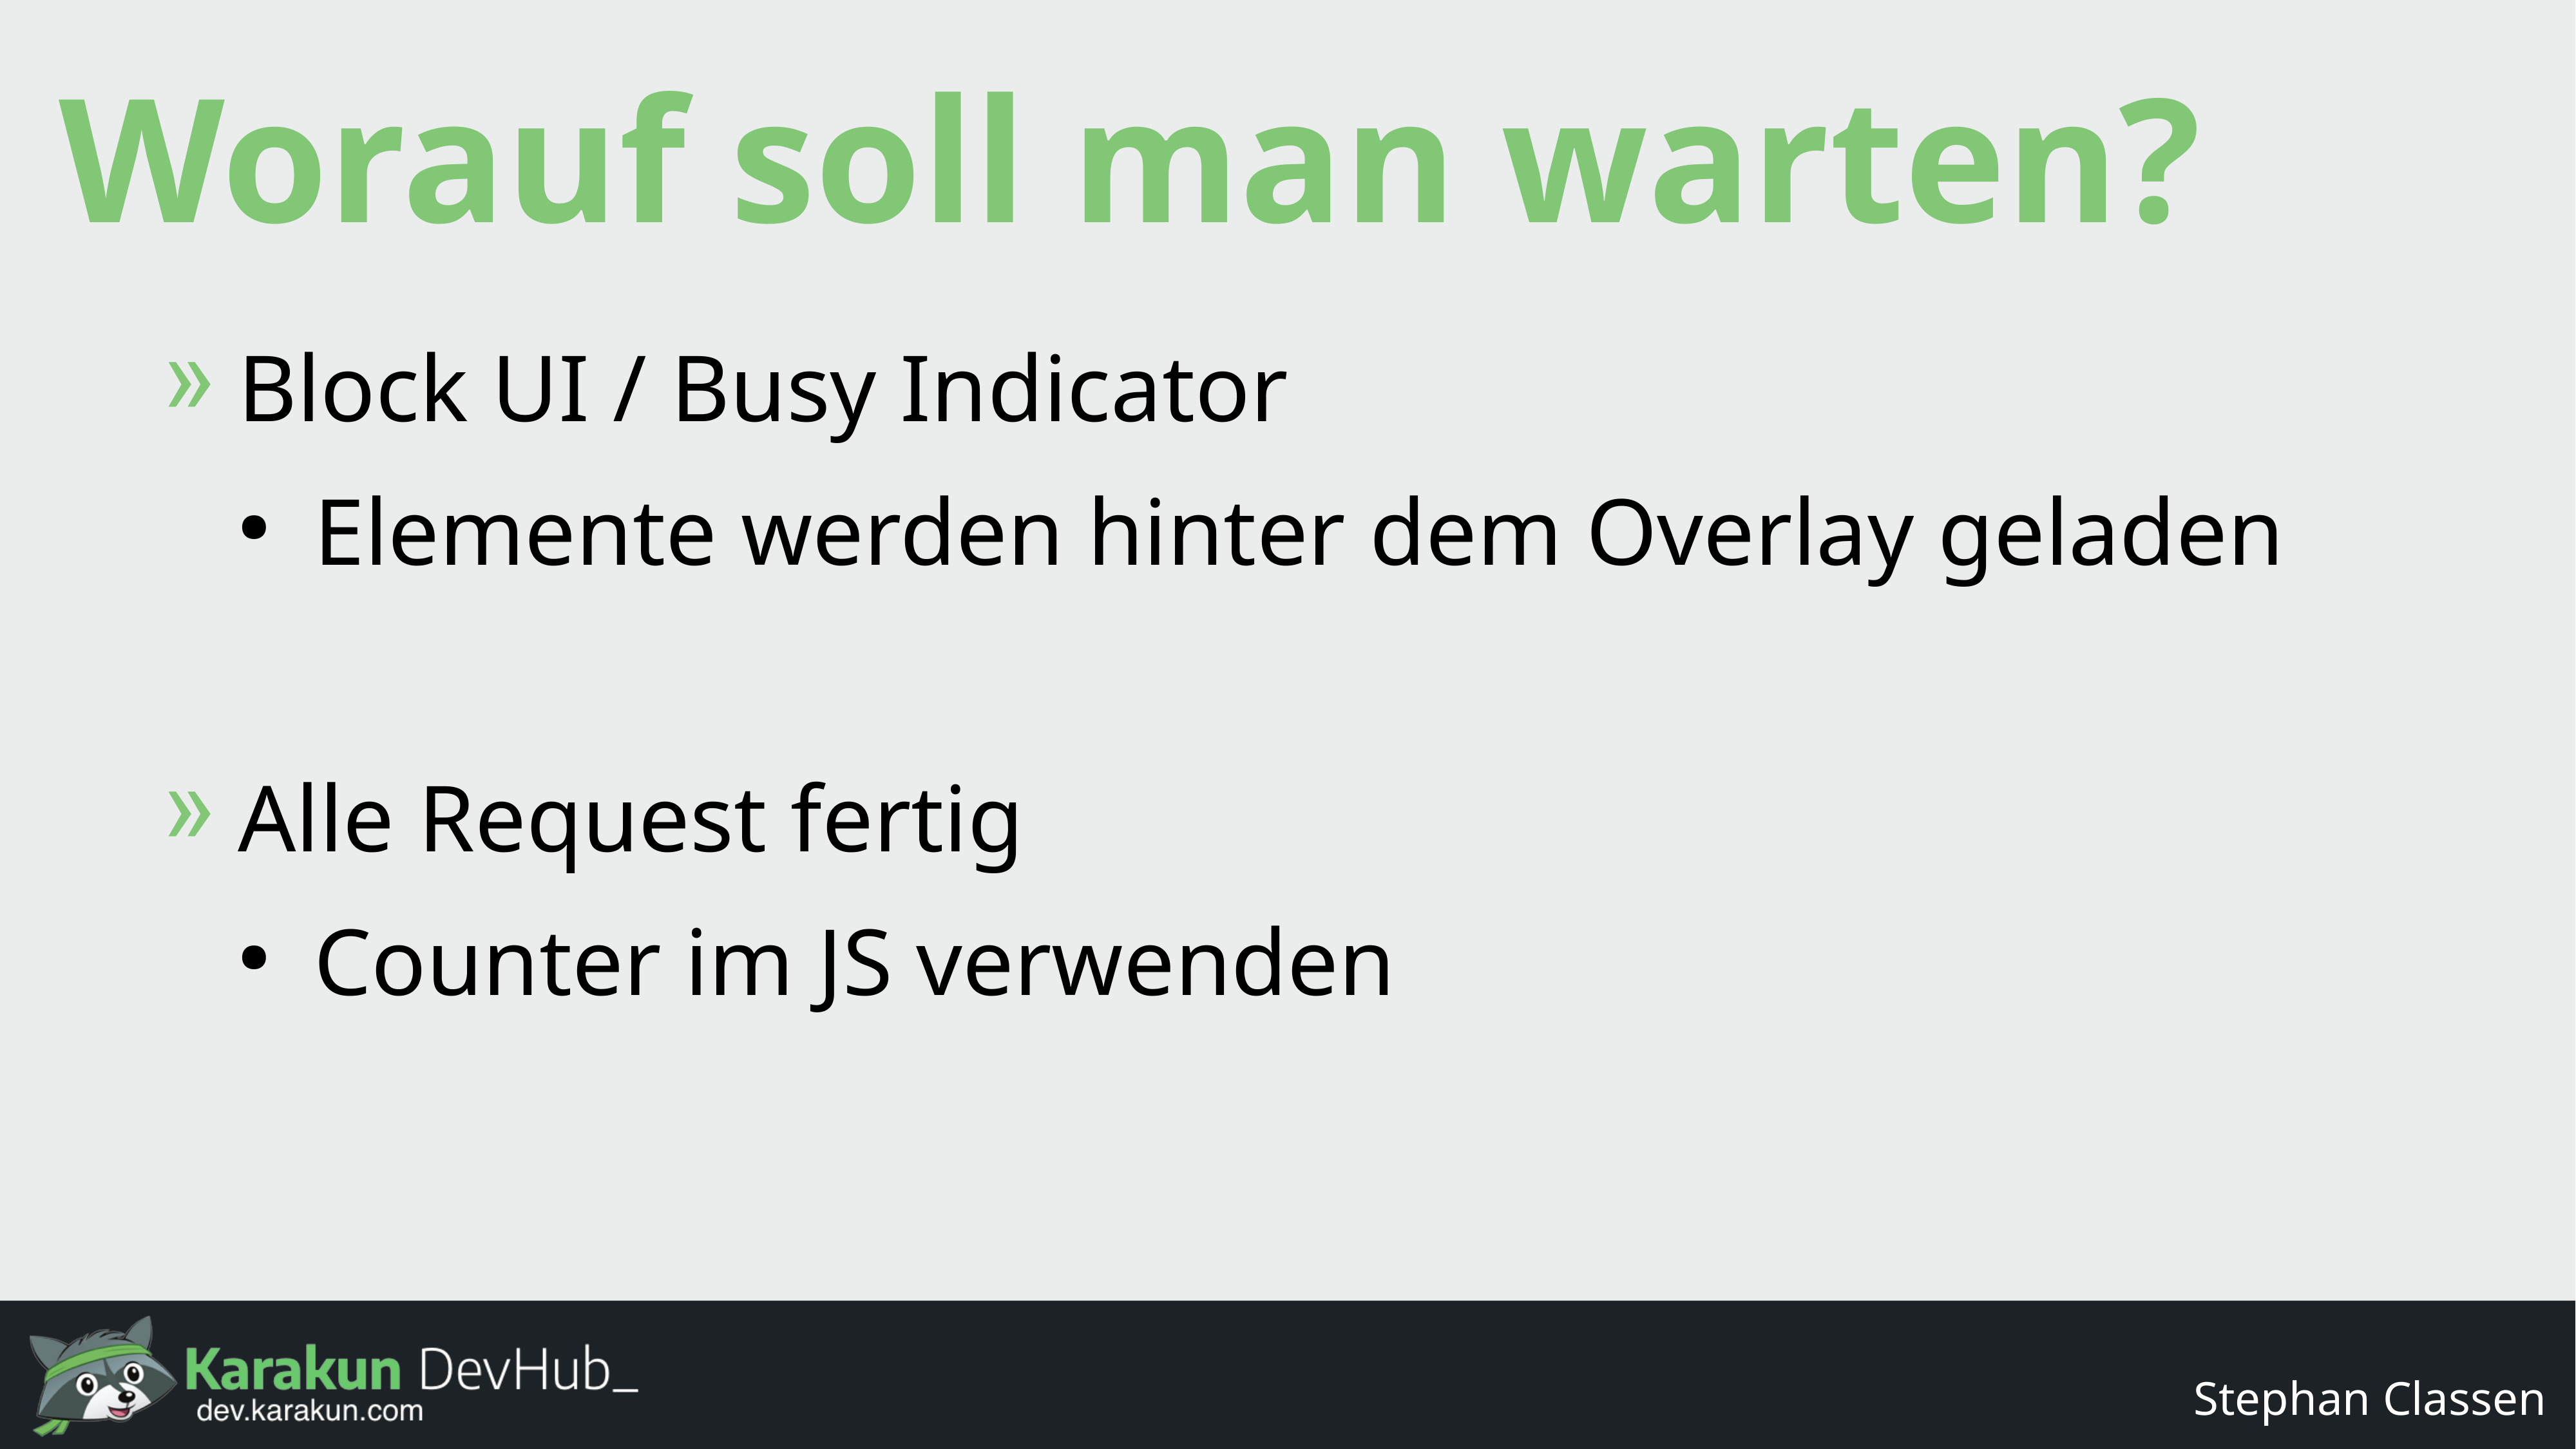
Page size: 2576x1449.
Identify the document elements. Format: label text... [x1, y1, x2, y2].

text_box [0, 1300, 2575, 1449]
text_box Worauf soll man warten? [49, 34, 2523, 259]
text_box Block UI / Busy Indicator Elemente werden hinter dem Overlay geladen Alle Request fertig Counter im JS verwenden [152, 319, 2496, 1233]
picture [30, 1316, 647, 1437]
text_box Stephan Classen [1795, 1361, 2557, 1434]
